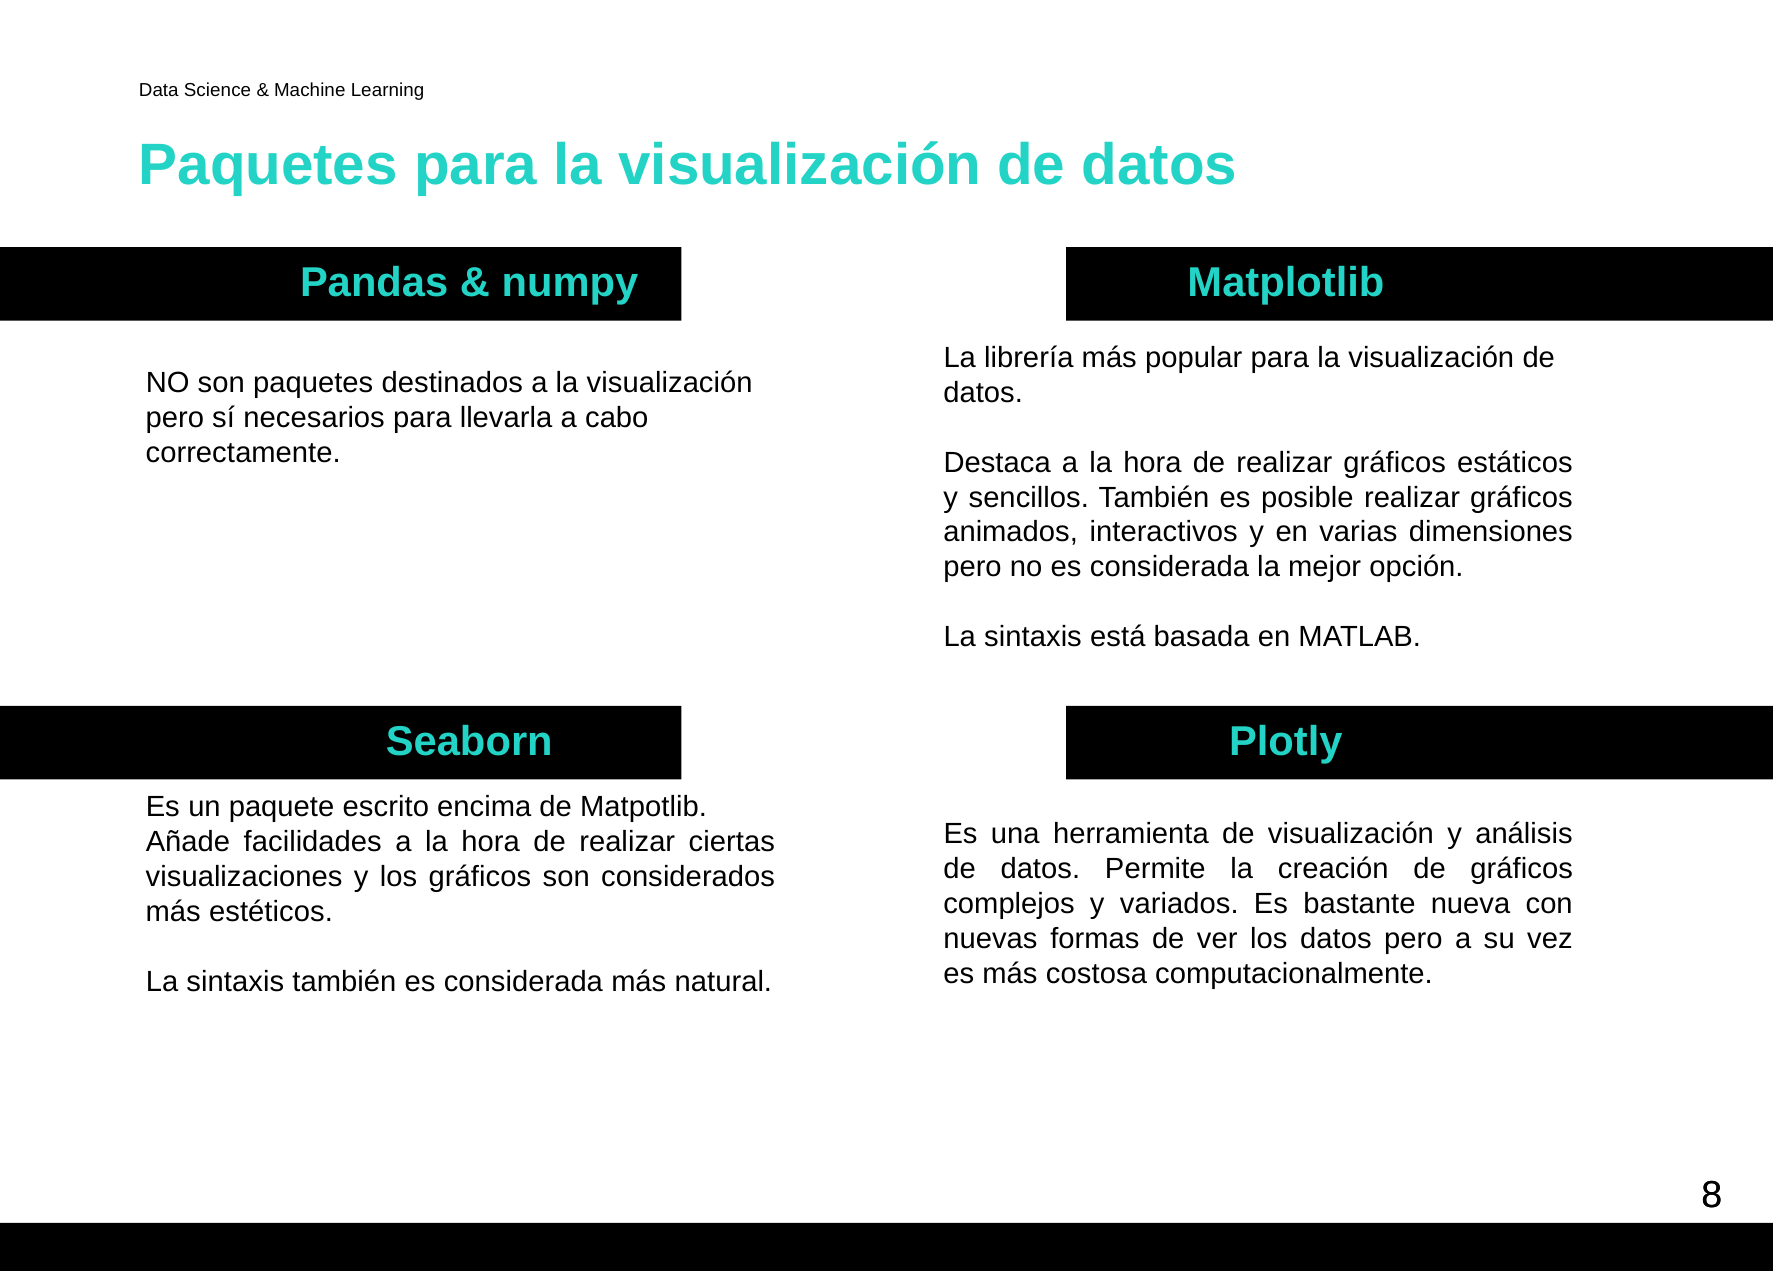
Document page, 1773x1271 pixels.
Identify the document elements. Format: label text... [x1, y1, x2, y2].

list La librería más popular para la visualización de datos. Destaca a la hora de realizar gráficos estáticos y sencillos. También es posible realizar gráficos animados, interactivos y en varias dimensiones pero no es considerada la mejor opción. La sintaxis está basada en MATLAB. [926, 330, 1589, 676]
list NO son paquetes destinados a la visualización pero sí necesarios para llevarla a cabo correctamente. [128, 356, 792, 549]
list Es una herramienta de visualización y análisis de datos. Permite la creación de gráficos complejos y variados. Es bastante nueva con nuevas formas de ver los datos pero a su vez es más costosa computacionalmente. [926, 806, 1589, 999]
list Pandas & numpy [147, 247, 790, 339]
text_box [1639, 705, 1773, 780]
list Data Science & Machine Learning [123, 70, 1562, 116]
text_box 1 [1686, 1162, 1756, 1223]
list Seaborn [147, 705, 790, 797]
text_box [0, 705, 147, 780]
text_box [0, 247, 147, 321]
list Es un paquete escrito encima de Matpotlib. Añade facilidades a la hora de realizar ciertas visualizaciones y los gráficos son considerados más estéticos. La sintaxis también es considerada más natural. [128, 779, 792, 1135]
title Paquetes para la visualización de datos [123, 118, 1562, 219]
list Matplotlib [931, 247, 1639, 339]
list Plotly [931, 705, 1639, 797]
text_box [1639, 247, 1773, 321]
